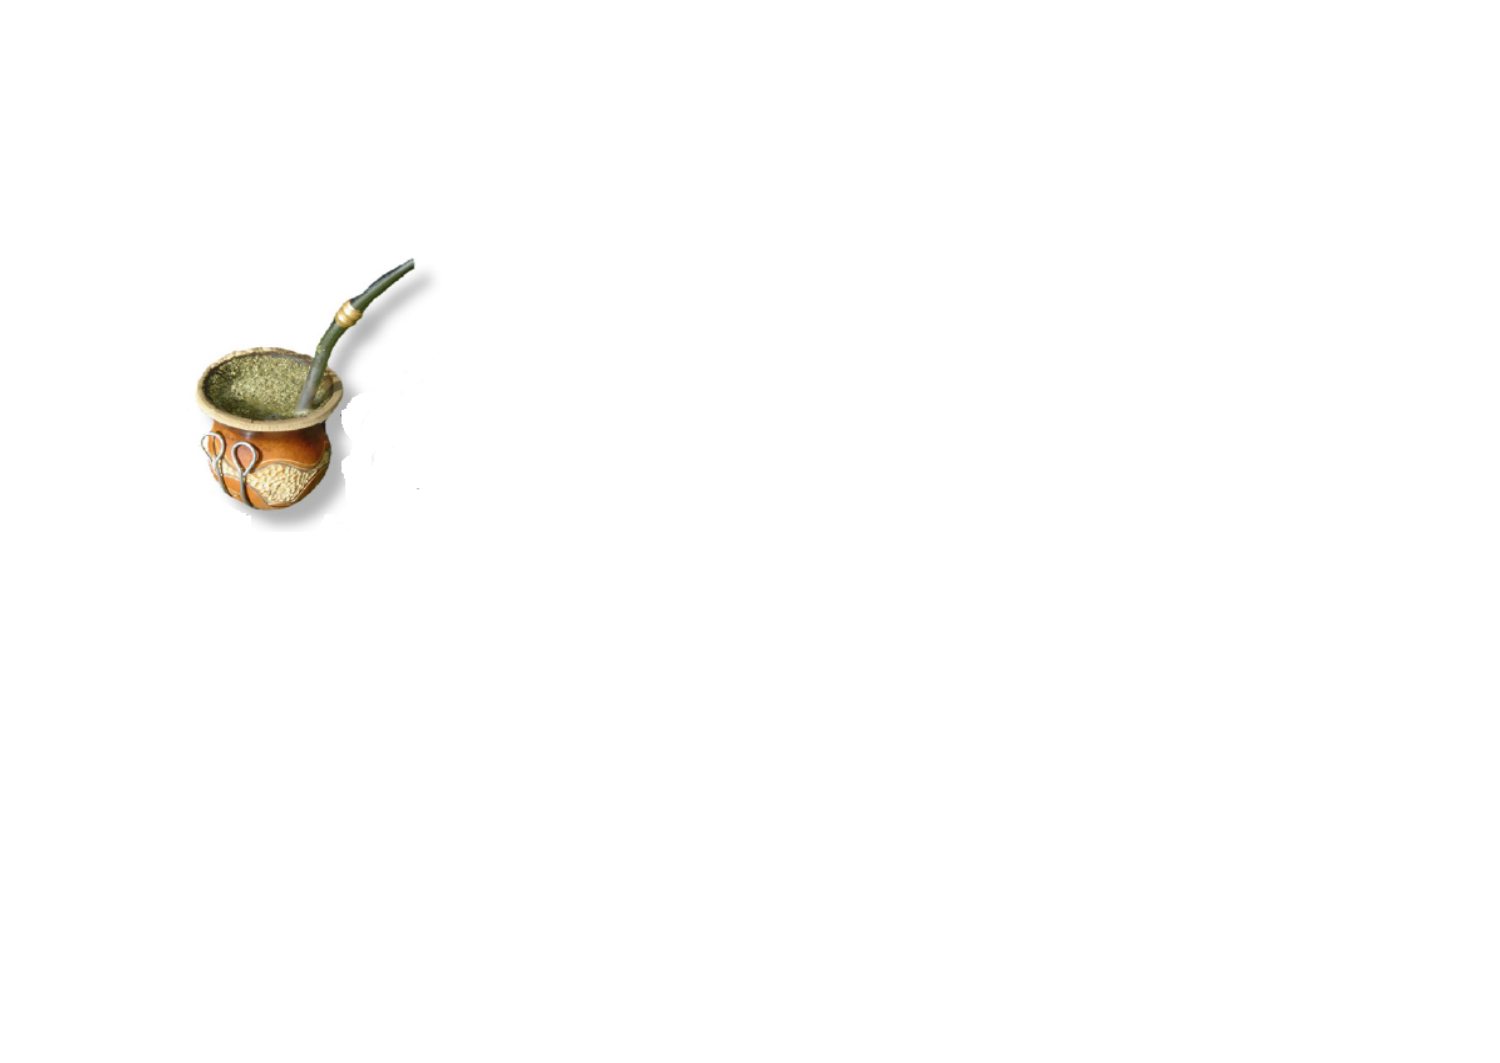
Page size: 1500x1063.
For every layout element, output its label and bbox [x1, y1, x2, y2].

picture [171, 242, 452, 532]
